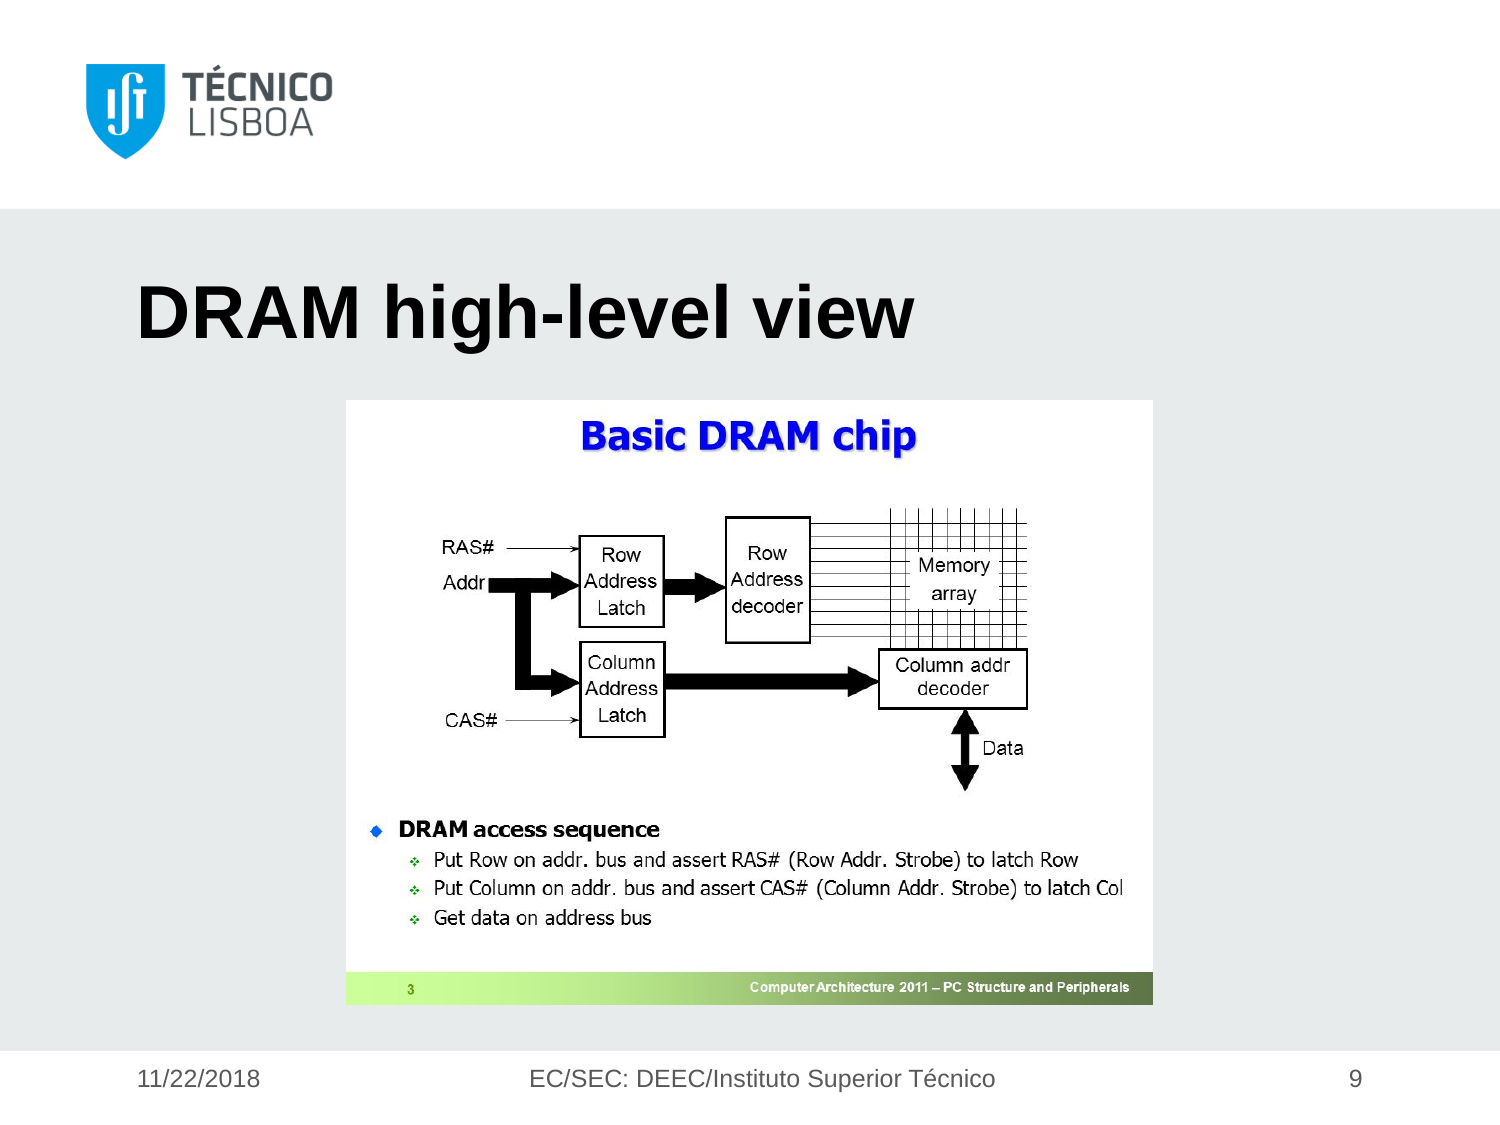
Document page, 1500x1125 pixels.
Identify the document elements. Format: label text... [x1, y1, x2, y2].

slide_number <number> [1077, 1052, 1378, 1103]
picture [0, 0, 1500, 1125]
footer EC/SEC: DEEC/Instituto Superior Técnico [512, 1052, 1021, 1103]
slide_number 11/22/2018 [121, 1052, 425, 1103]
title DRAM high-level view [121, 237, 1378, 381]
